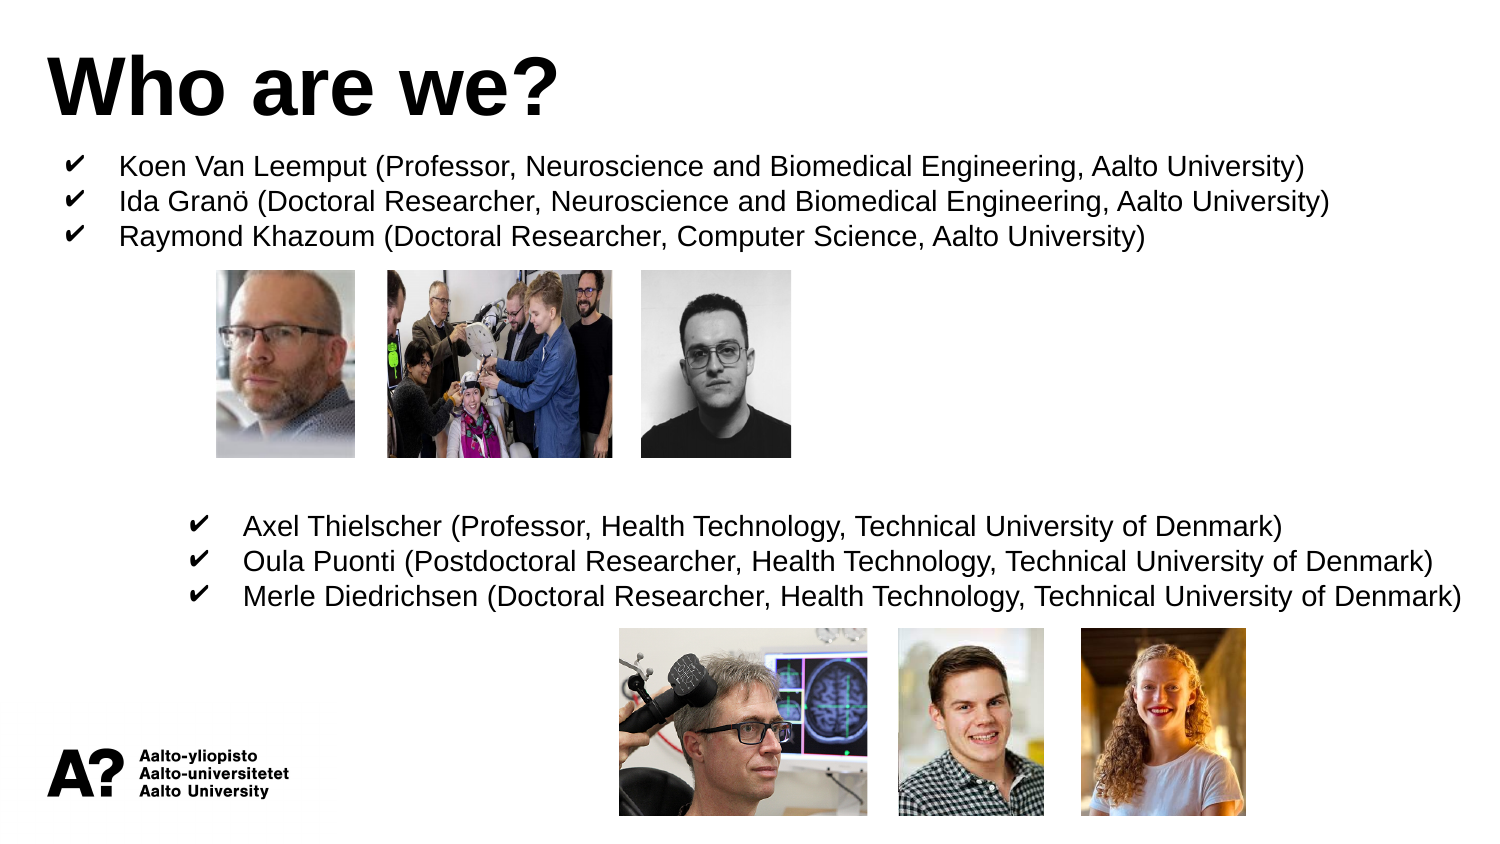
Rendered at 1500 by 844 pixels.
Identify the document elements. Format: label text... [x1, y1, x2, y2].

picture [0, 702, 337, 844]
picture [1081, 628, 1246, 816]
picture [641, 270, 792, 458]
picture [216, 270, 355, 458]
picture [898, 628, 1044, 816]
list Koen Van Leemput (Professor, Neuroscience and Biomedical Engineering, Aalto University) Ida Granö (Doctoral Researcher, Neuroscience and Biomedical Engineering, Aalto University) Raymond Khazoum (Doctoral Researcher, Computer Science, Aalto University) [47, 146, 1375, 271]
list Who are we? [47, 32, 1442, 197]
list Axel Thielscher (Professor, Health Technology, Technical University of Denmark) Oula Puonti (Postdoctoral Researcher, Health Technology, Technical University of Denmark) Merle Diedrichsen (Doctoral Researcher, Health Technology, Technical University of Denmark) [172, 507, 1499, 631]
picture [619, 628, 868, 816]
picture [387, 270, 613, 458]
